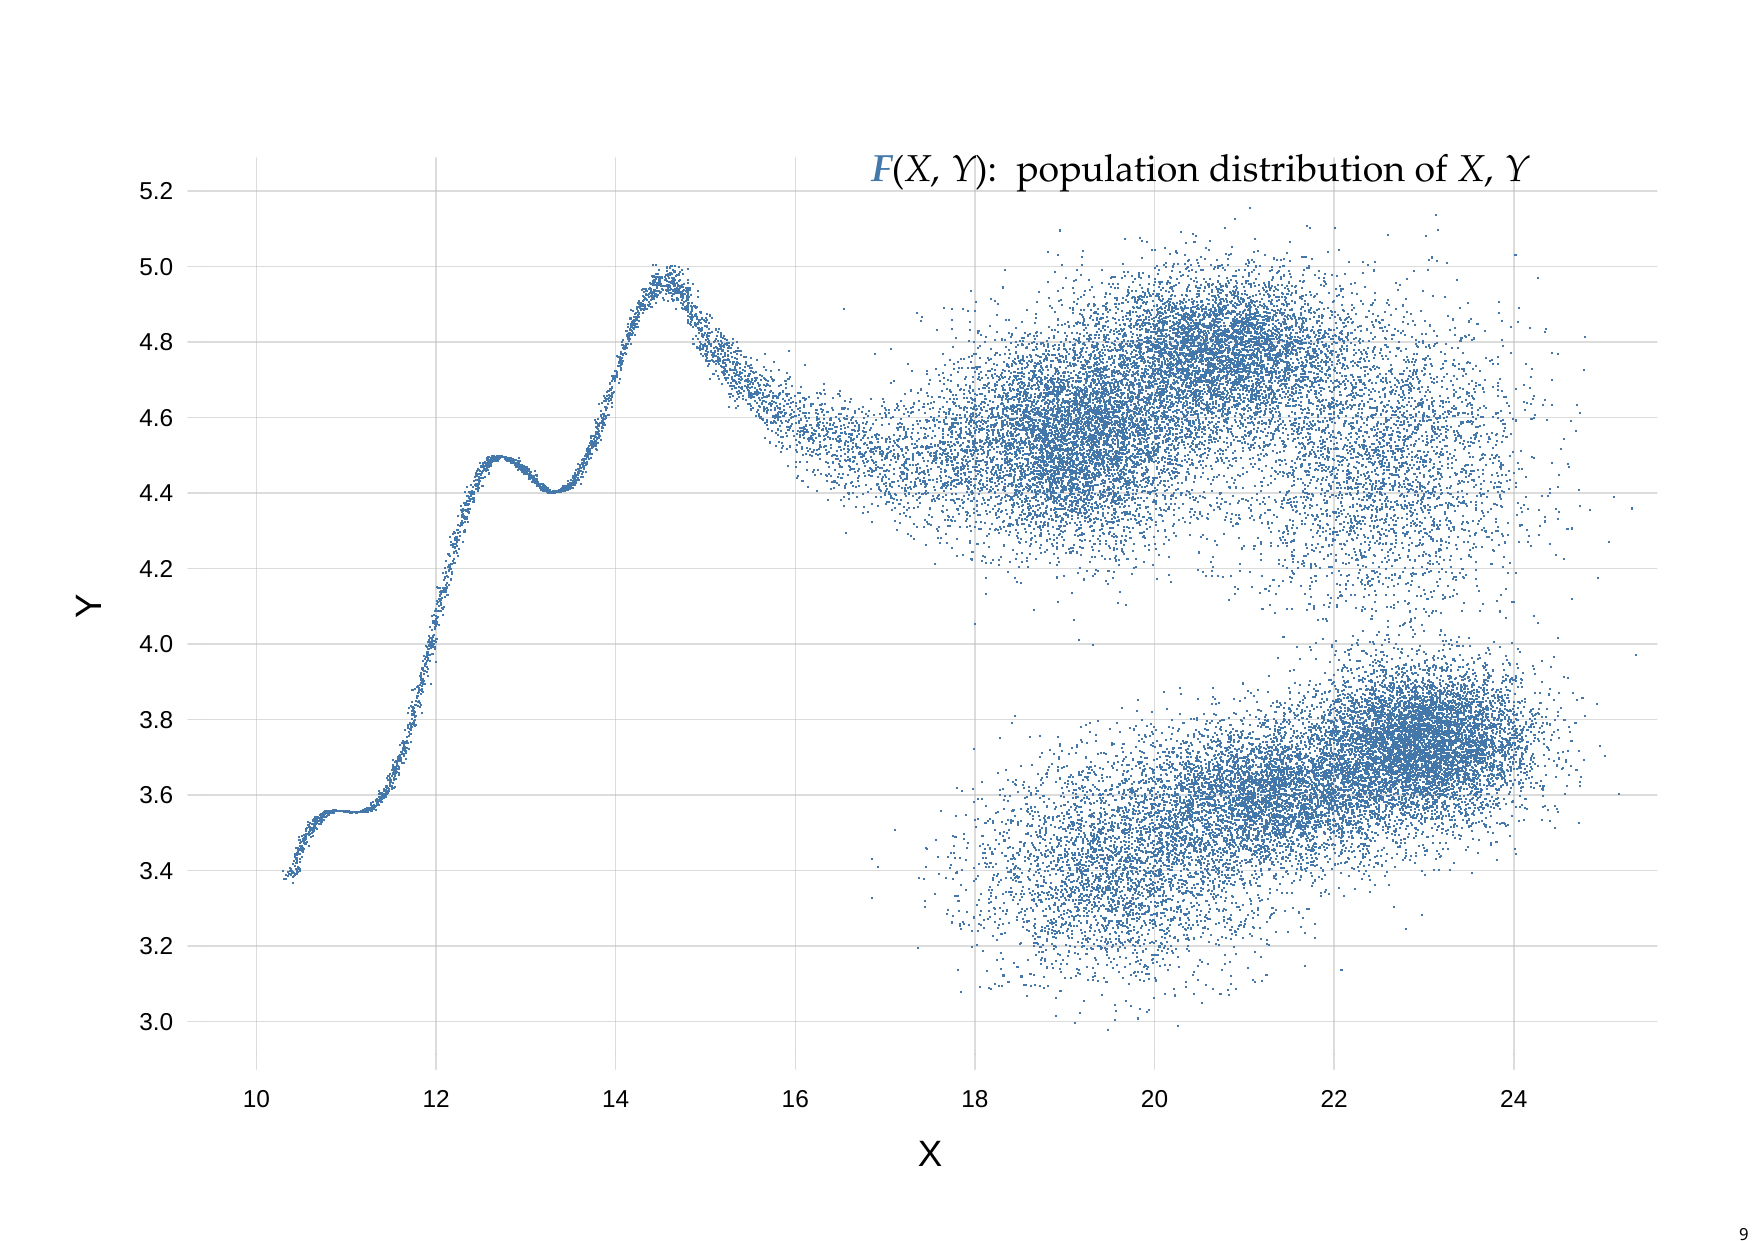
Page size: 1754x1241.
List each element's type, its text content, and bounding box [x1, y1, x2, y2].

text_box F(X, Y): population distribution of X, Y [856, 146, 1624, 216]
picture [38, 4, 1751, 1216]
